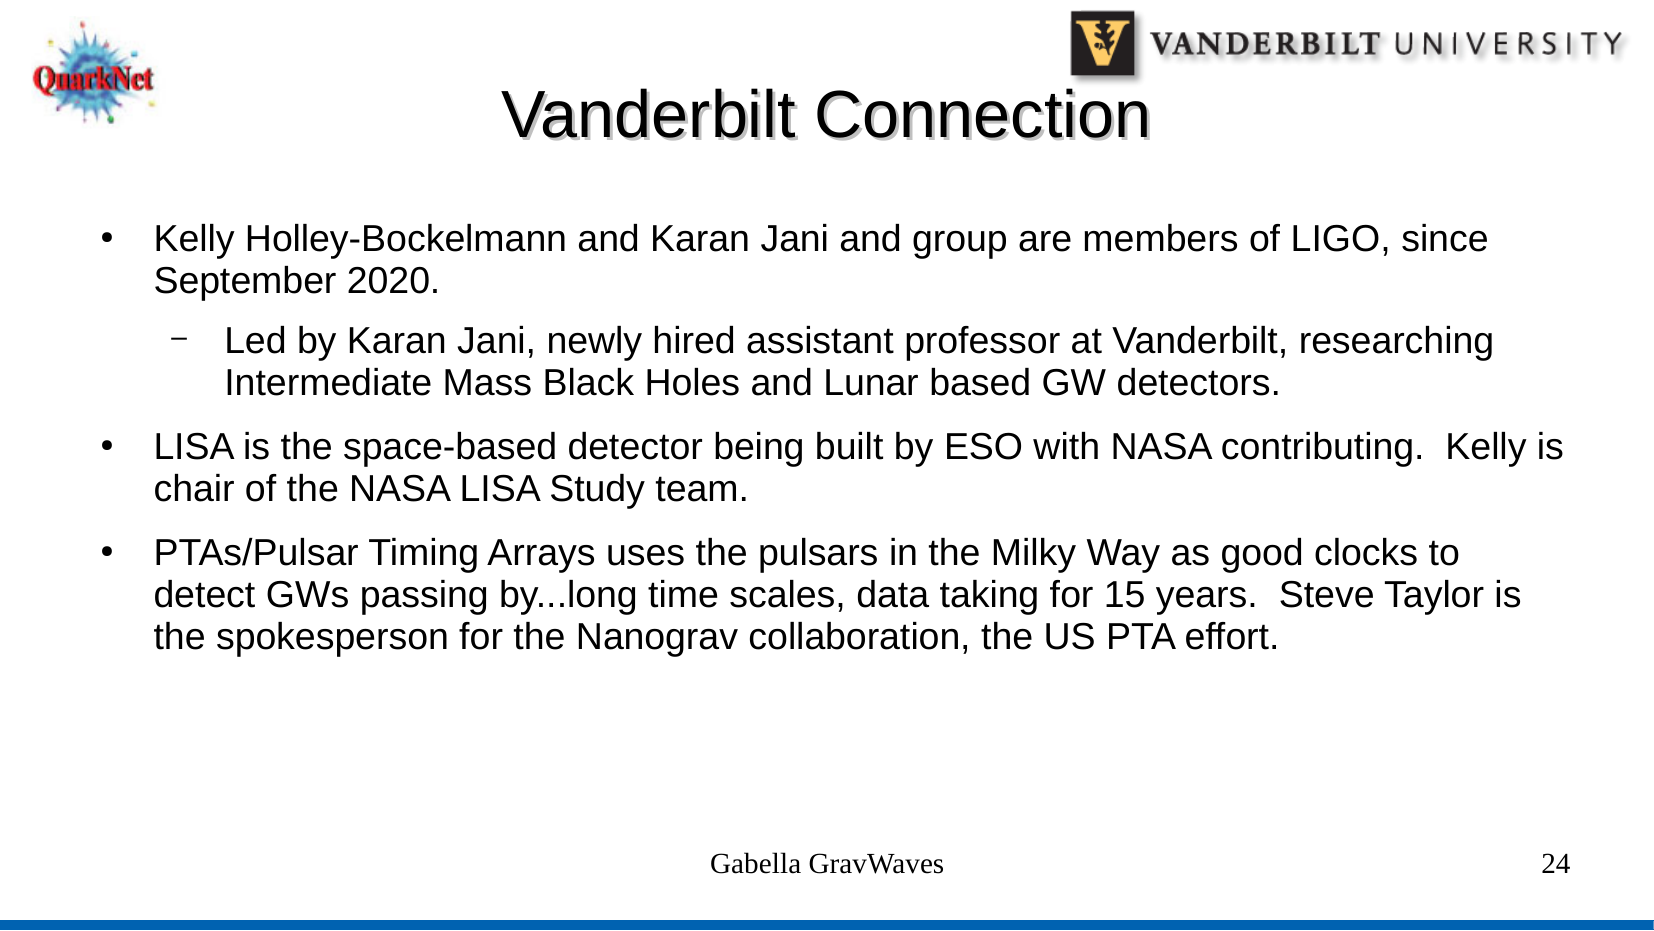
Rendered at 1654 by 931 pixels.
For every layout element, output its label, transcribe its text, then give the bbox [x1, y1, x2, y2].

title Vanderbilt Connection [82, 37, 1571, 193]
picture [19, 16, 166, 135]
list Kelly Holley-Bockelmann and Karan Jani and group are members of LIGO, since September 2020. Led by Karan Jani, newly hired assistant professor at Vanderbilt, researching Intermediate Mass Black Holes and Lunar based GW detectors. LISA is the space-based detector being built by ESO with NASA contributing. Kelly is chair of the NASA LISA Study team. PTAs/Pulsar Timing Arrays uses the pulsars in the Milky Way as good clocks to detect GWs passing by...long time scales, data taking for 15 years. Steve Taylor is the spokesperson for the Nanograv collaboration, the US PTA effort. [82, 217, 1571, 799]
picture [1067, 8, 1637, 91]
